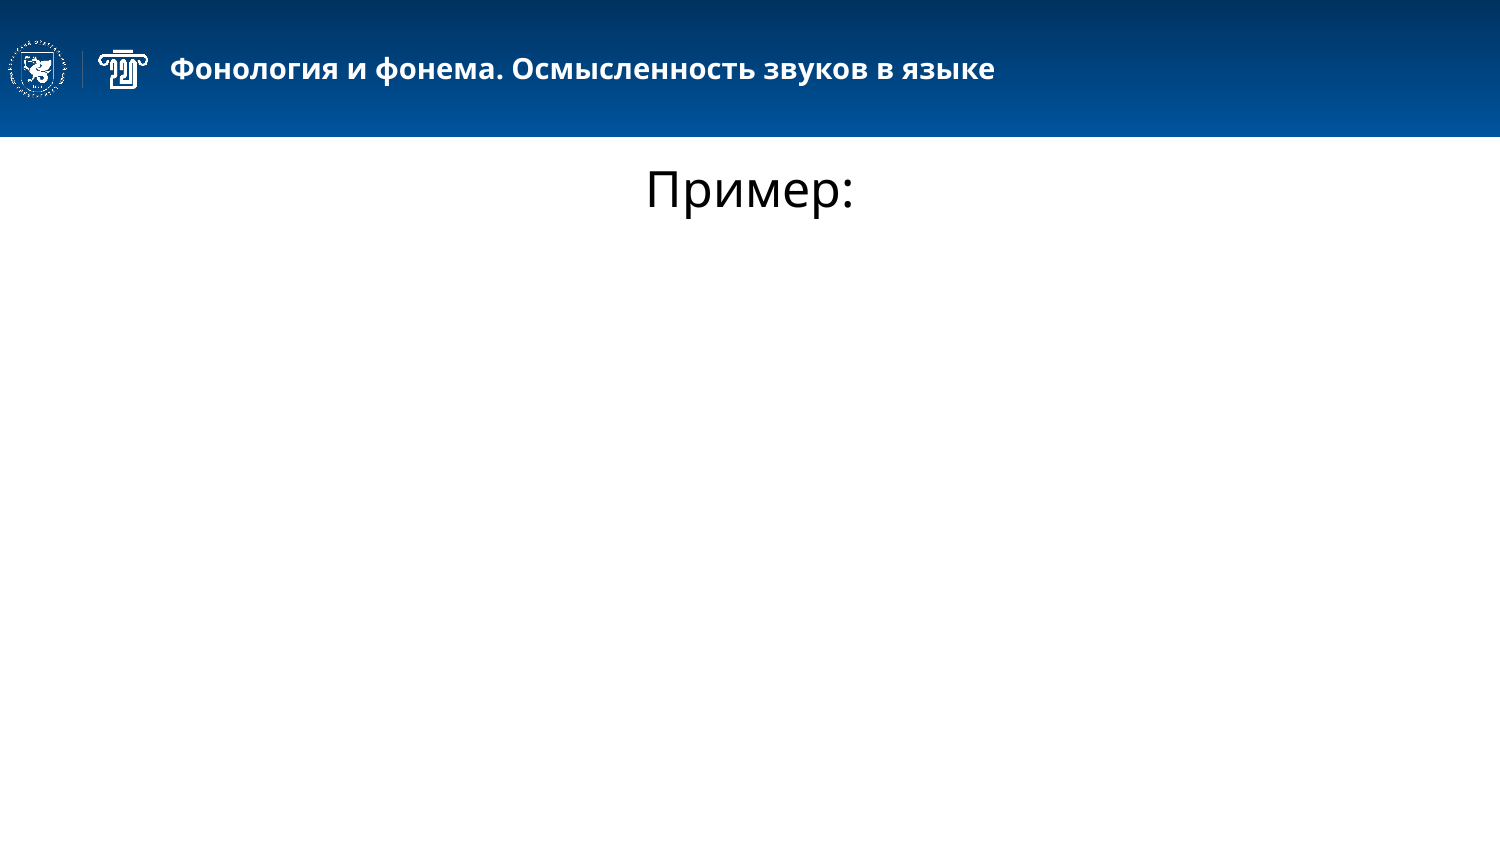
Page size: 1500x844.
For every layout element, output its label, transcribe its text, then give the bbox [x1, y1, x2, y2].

picture [8, 40, 148, 98]
text_box [0, 0, 1500, 137]
text_box Пример: [0, 149, 1500, 345]
text_box Фонология и фонема. Осмысленность звуков в языке [147, 7, 1353, 93]
